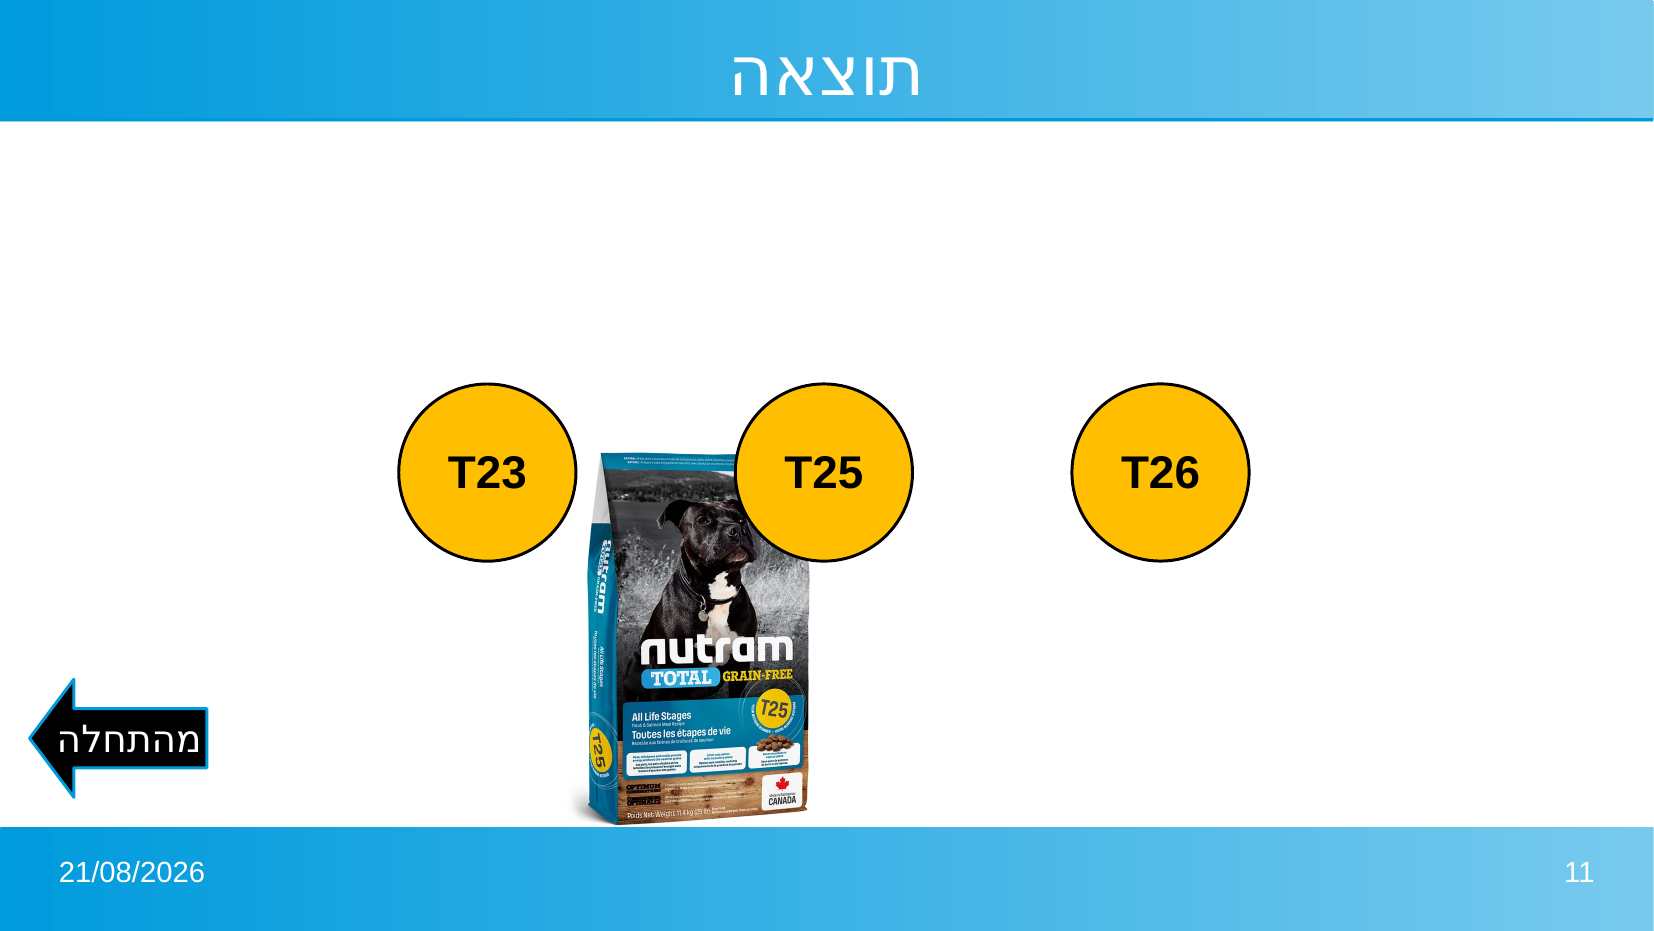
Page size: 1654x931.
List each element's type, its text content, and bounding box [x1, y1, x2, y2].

text_box T26 [1071, 383, 1250, 562]
text_box T23 [398, 383, 576, 562]
picture [561, 450, 835, 827]
text_box T25 [735, 383, 913, 562]
title תוצאה [59, 21, 1595, 116]
text_box מהתחלה [29, 679, 207, 798]
